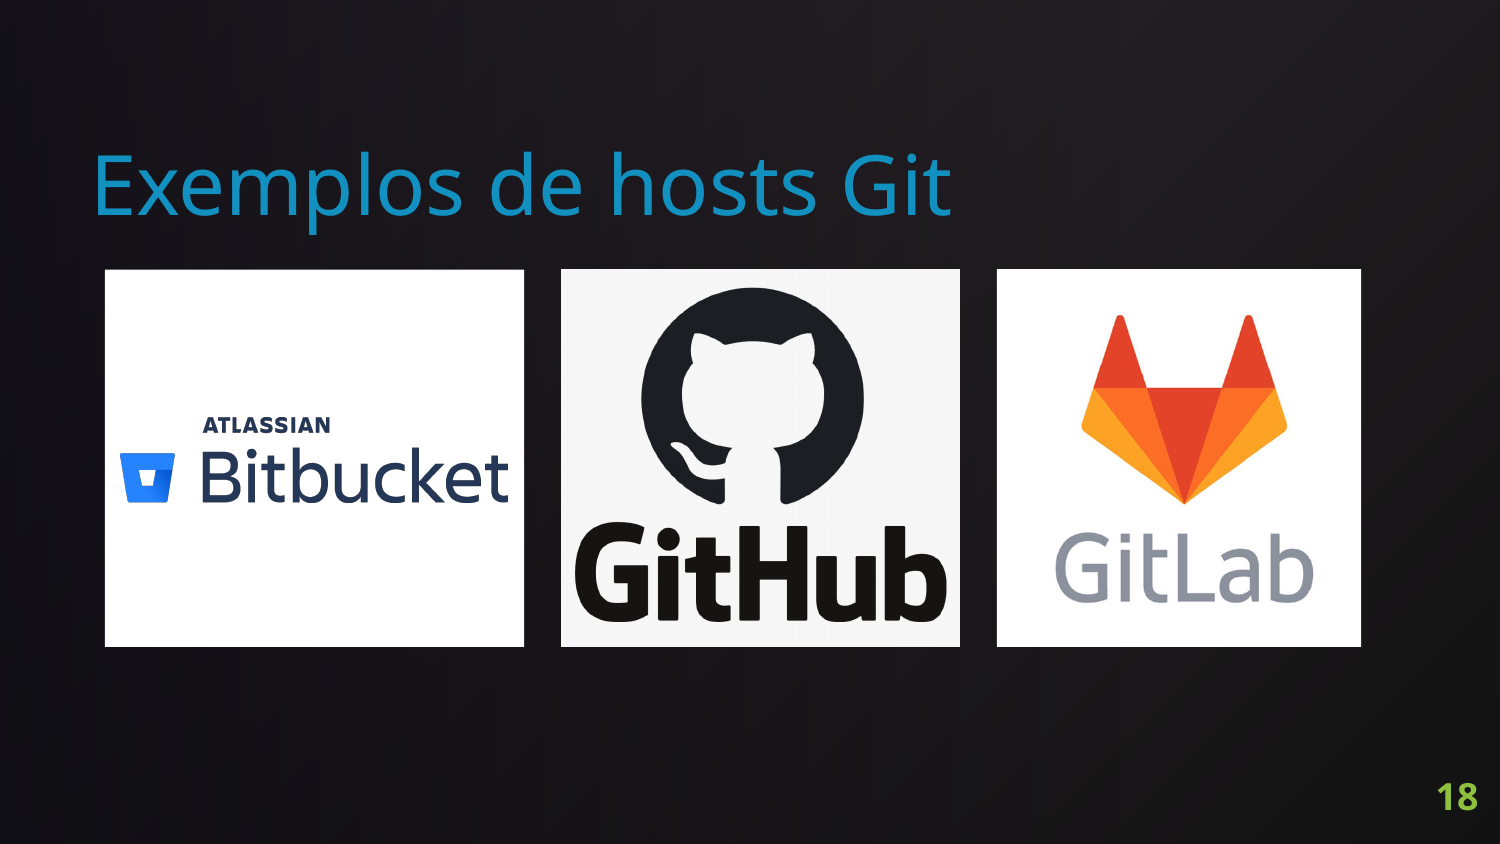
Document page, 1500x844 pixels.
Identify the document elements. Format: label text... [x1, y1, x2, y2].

slide_number <number> [1407, 752, 1494, 844]
title Exemplos de hosts Git [75, 71, 1140, 247]
picture [561, 269, 960, 647]
picture [120, 417, 508, 503]
picture [996, 269, 1362, 647]
text_box [104, 269, 525, 647]
